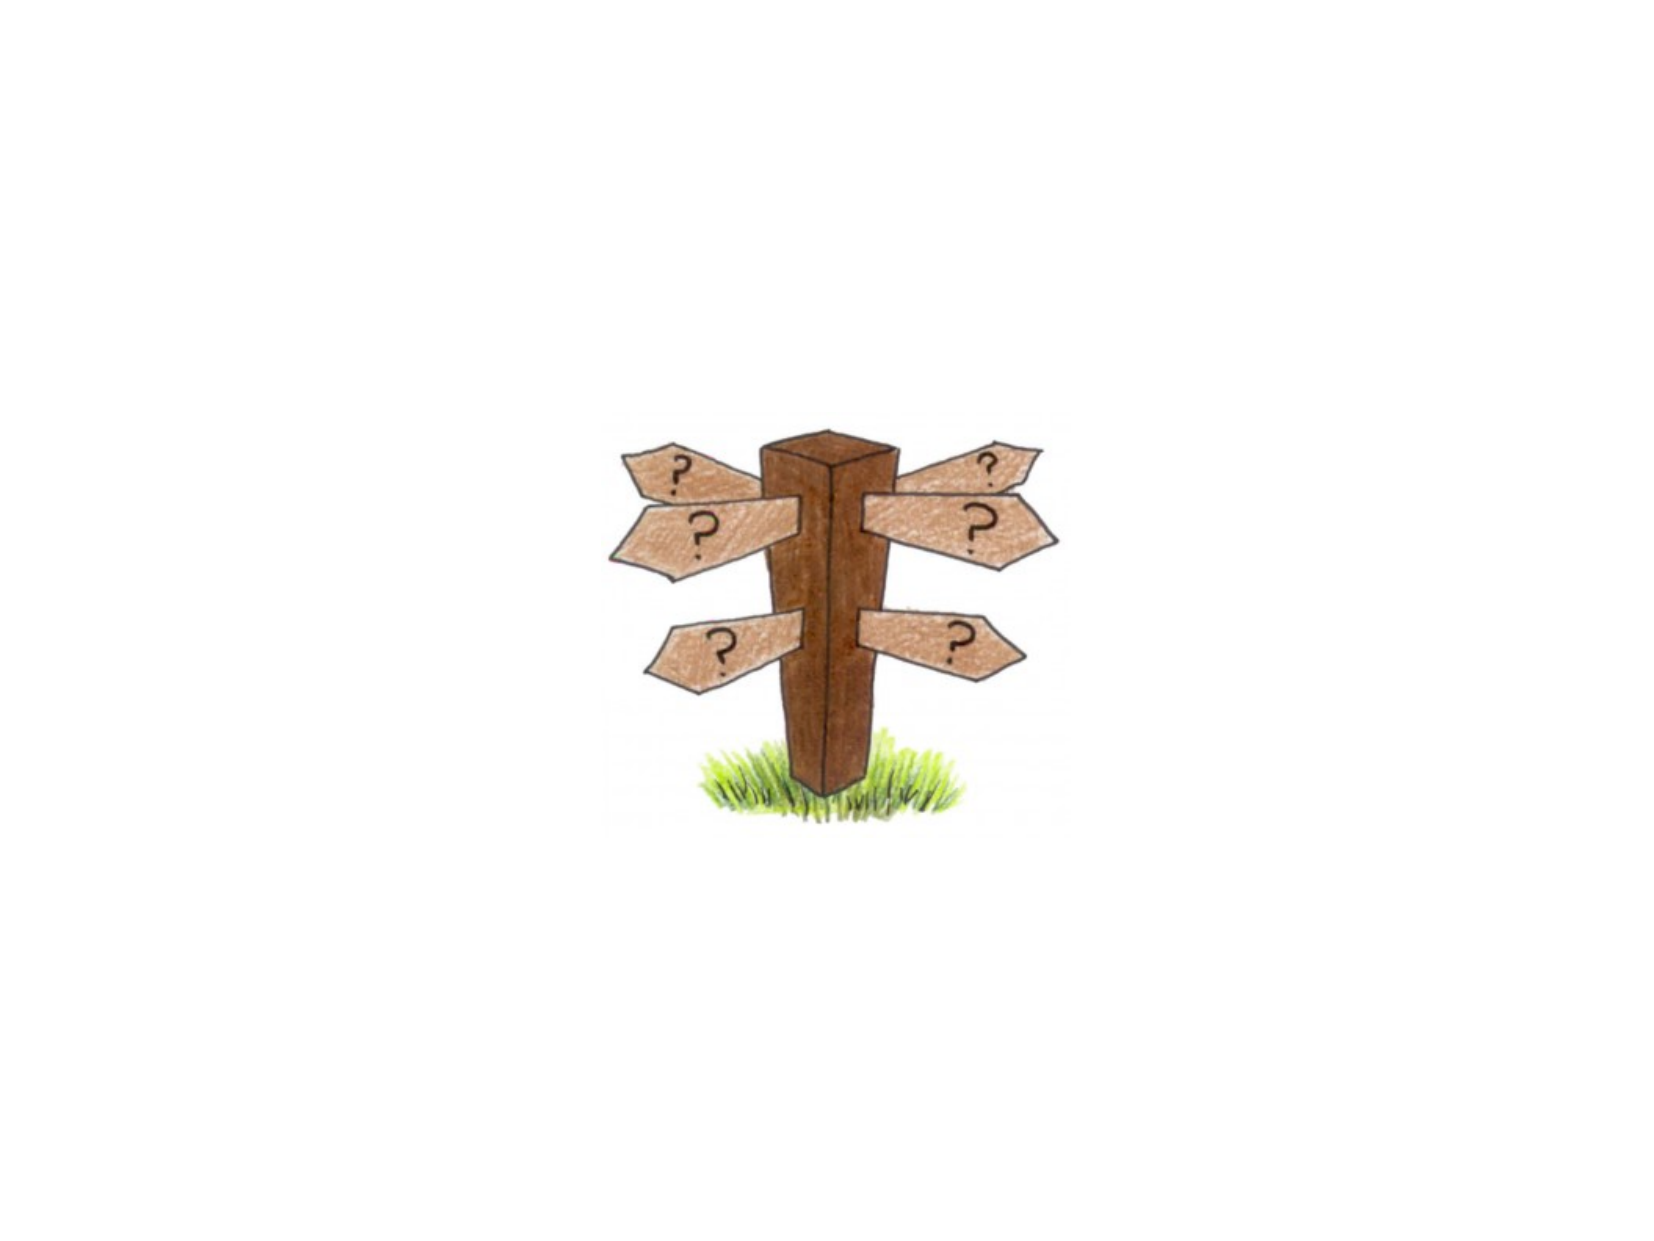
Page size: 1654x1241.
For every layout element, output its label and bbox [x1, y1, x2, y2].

picture [601, 412, 1071, 838]
